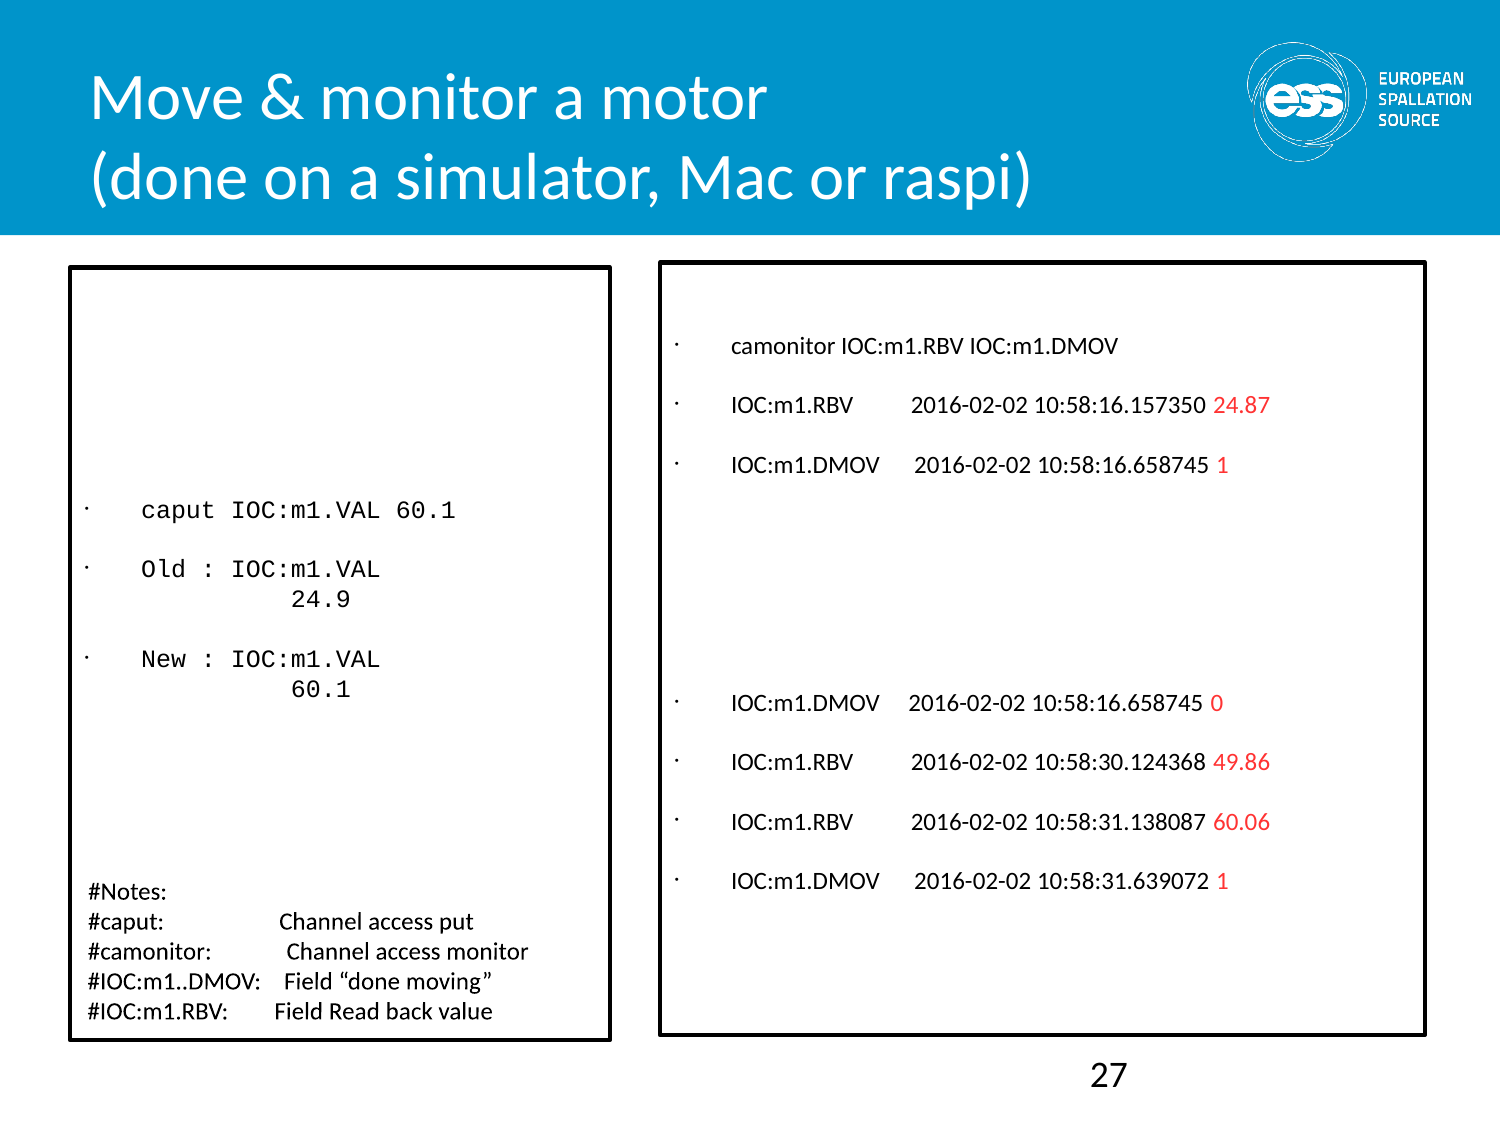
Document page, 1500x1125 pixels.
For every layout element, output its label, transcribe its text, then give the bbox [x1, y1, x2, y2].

slide_number <number> [1074, 1042, 1425, 1103]
picture [1380, 73, 1386, 84]
title Move & monitor a motor (done on a simulator, Mac or raspi) [75, 45, 1247, 233]
picture [1432, 114, 1438, 126]
picture [1266, 84, 1345, 116]
text_box #Notes: #caput: Channel access put #camonitor: Channel access monitor #IOC:m1..DMOV: Field “done moving” #IOC:m1.RBV: Field Read back value [72, 867, 601, 1032]
picture [1400, 115, 1408, 126]
list camonitor IOC:m1.RBV IOC:m1.DMOV IOC:m1.RBV 2016-02-02 10:58:16.157350 24.87 IOC:m1.DMOV 2016-02-02 10:58:16.658745 1 IOC:m1.DMOV 2016-02-02 10:58:16.658745 0 IOC:m1.RBV 2016-02-02 10:58:30.124368 49.86 IOC:m1.RBV 2016-02-02 10:58:31.138087 60.06 IOC:m1.DMOV 2016-02-02 10:58:31.639072 1 [660, 262, 1425, 1036]
picture [1423, 73, 1431, 84]
picture [1412, 114, 1420, 125]
picture [1401, 73, 1407, 84]
picture [1391, 73, 1397, 84]
picture [1427, 99, 1435, 104]
picture [1454, 73, 1458, 84]
picture [1434, 73, 1440, 84]
list caput IOC:m1.VAL 60.1 Old : IOC:m1.VAL 24.9 New : IOC:m1.VAL 60.1 [69, 267, 610, 1041]
picture [1414, 74, 1420, 84]
